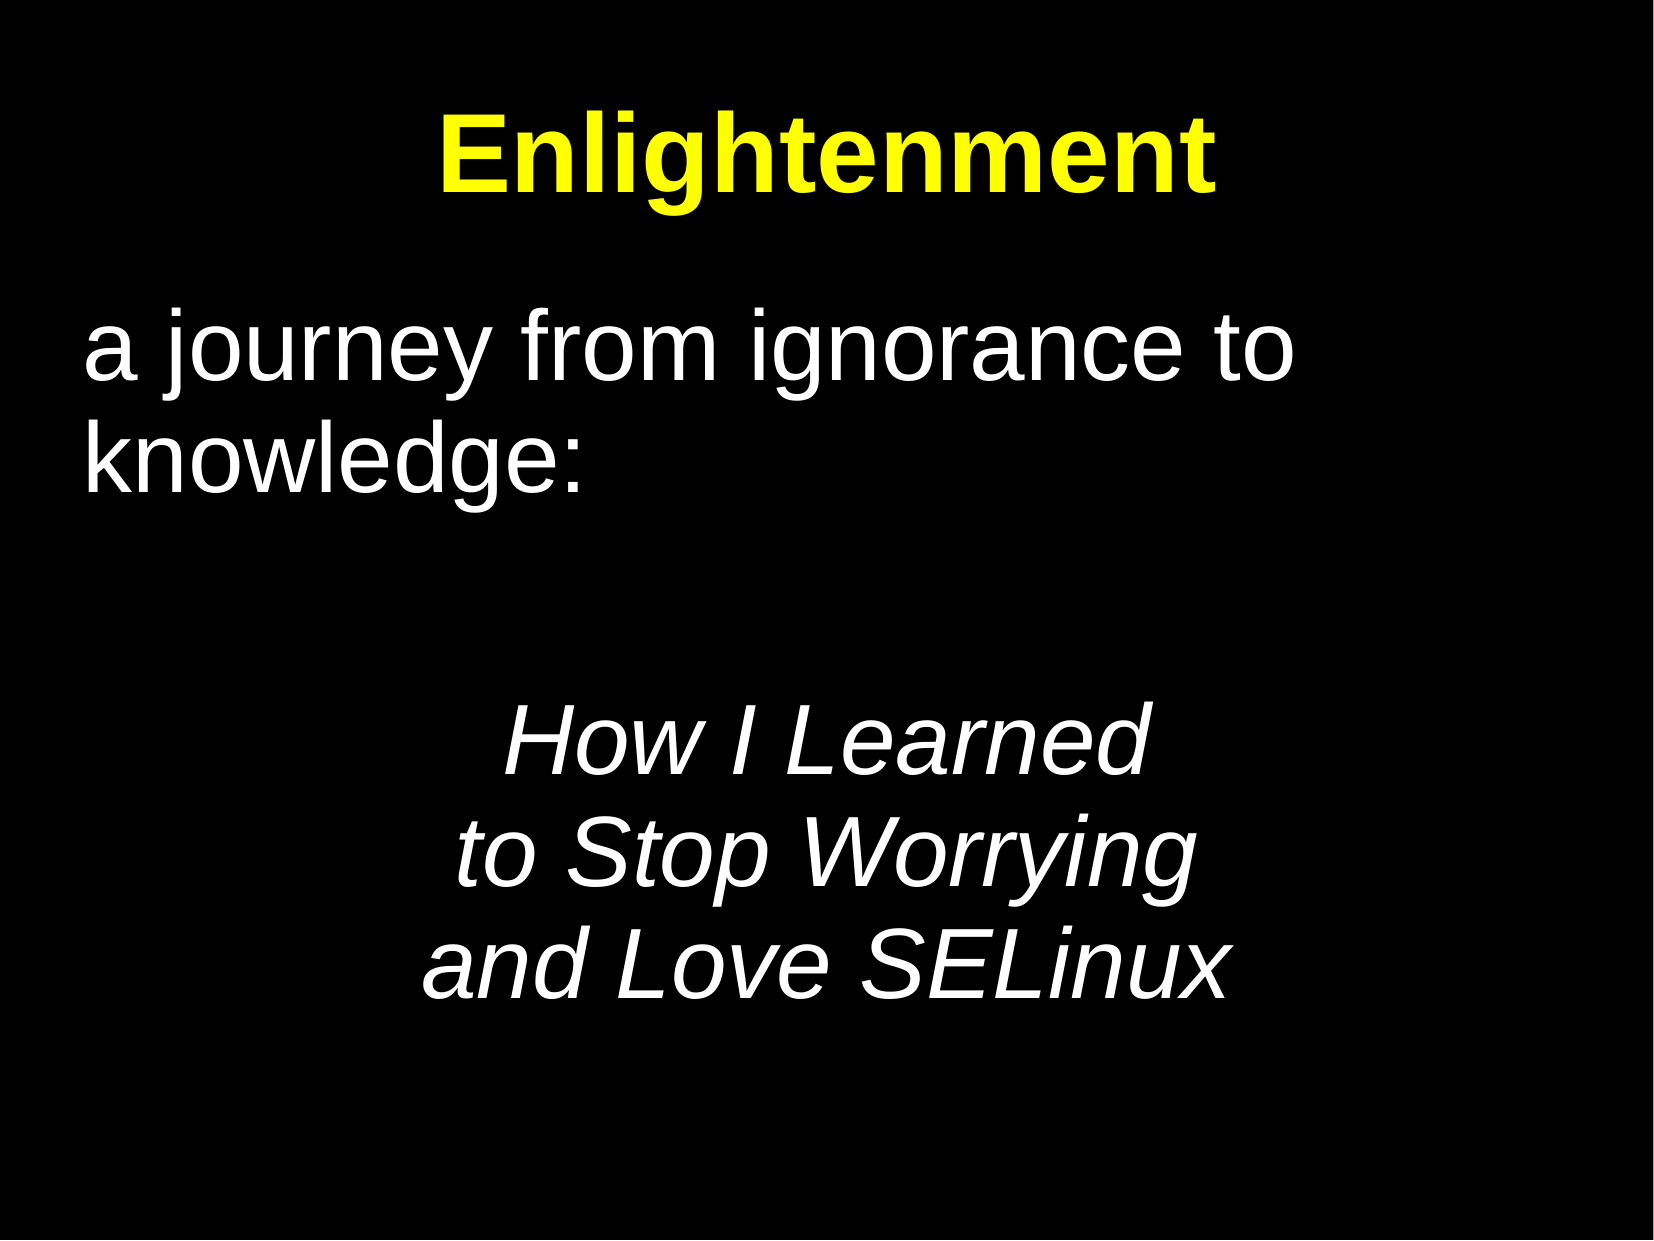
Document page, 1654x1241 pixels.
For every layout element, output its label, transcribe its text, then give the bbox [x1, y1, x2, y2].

title Enlightenment [82, 49, 1571, 257]
list a journey from ignorance to knowledge: How I Learned to Stop Worrying and Love SELinux [82, 290, 1571, 1109]
